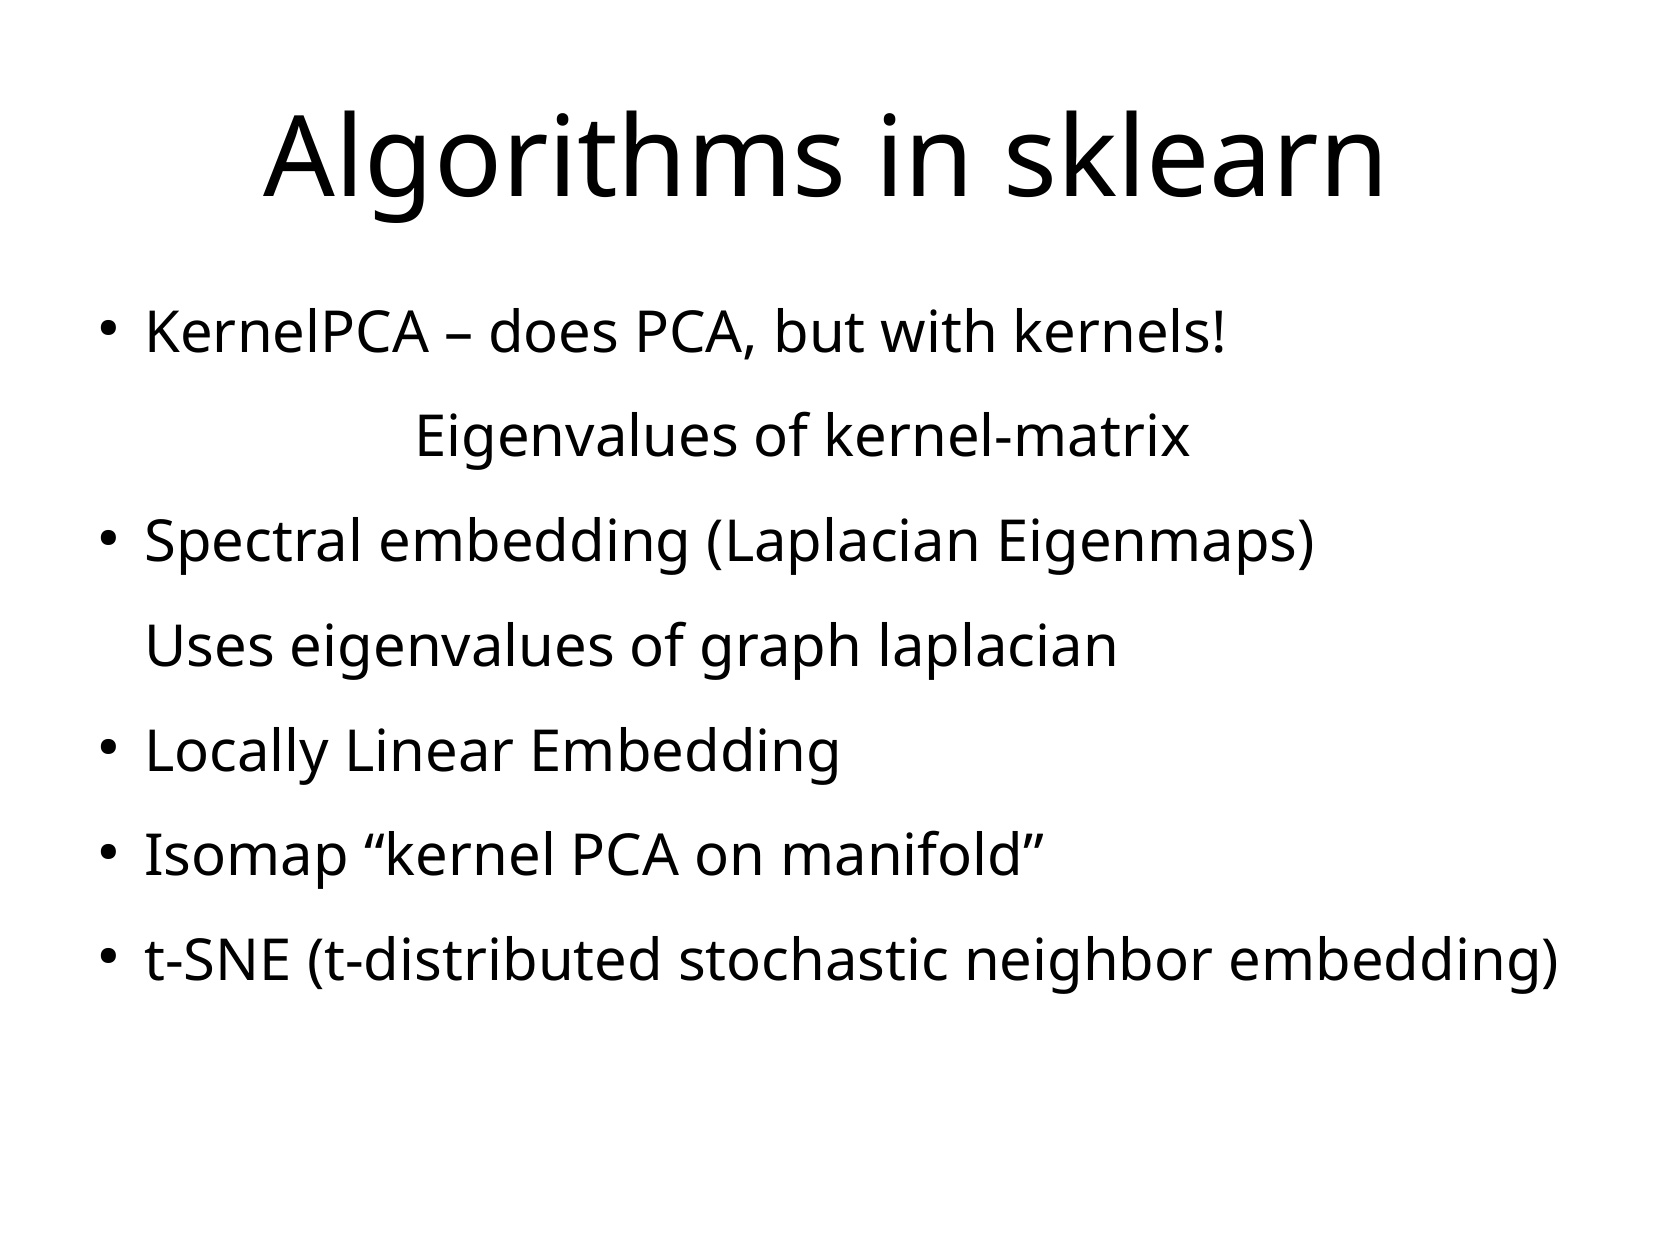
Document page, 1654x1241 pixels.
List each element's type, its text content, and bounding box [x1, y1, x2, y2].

list KernelPCA – does PCA, but with kernels! Eigenvalues of kernel-matrix Spectral embedding (Laplacian Eigenmaps) Uses eigenvalues of graph laplacian Locally Linear Embedding Isomap “kernel PCA on manifold” t-SNE (t-distributed stochastic neighbor embedding) [82, 290, 1571, 1010]
title Algorithms in sklearn [82, 49, 1571, 257]
